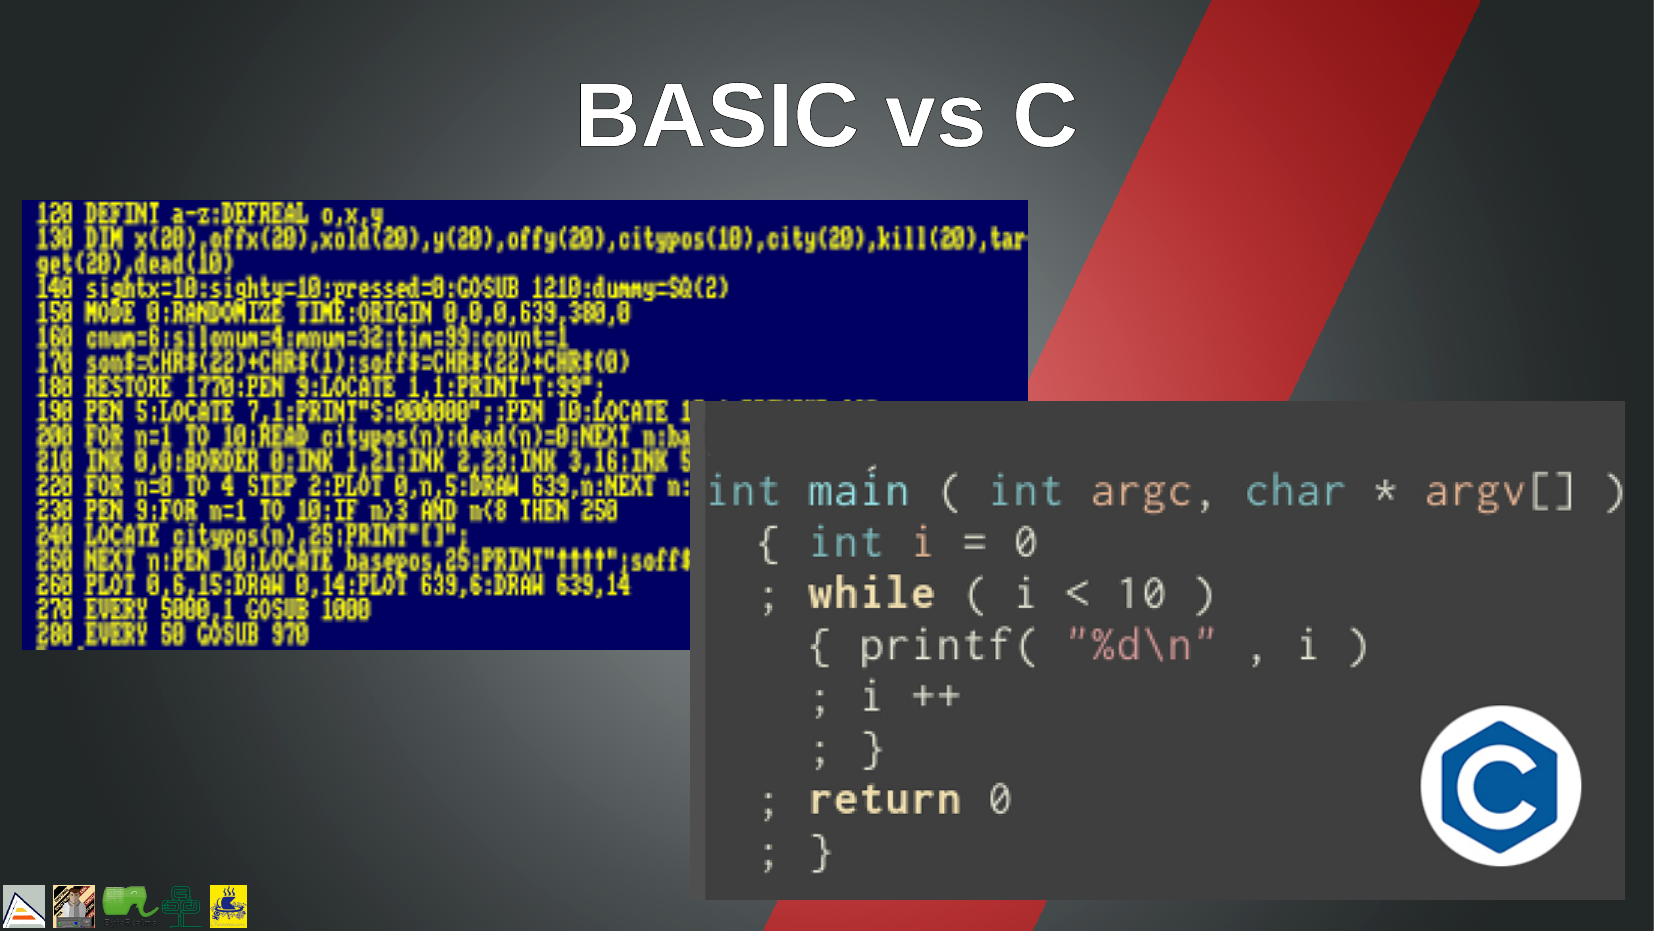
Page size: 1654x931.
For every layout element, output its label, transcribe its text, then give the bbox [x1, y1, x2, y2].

picture [0, 0, 1654, 931]
title BASIC vs C [82, 37, 1571, 193]
